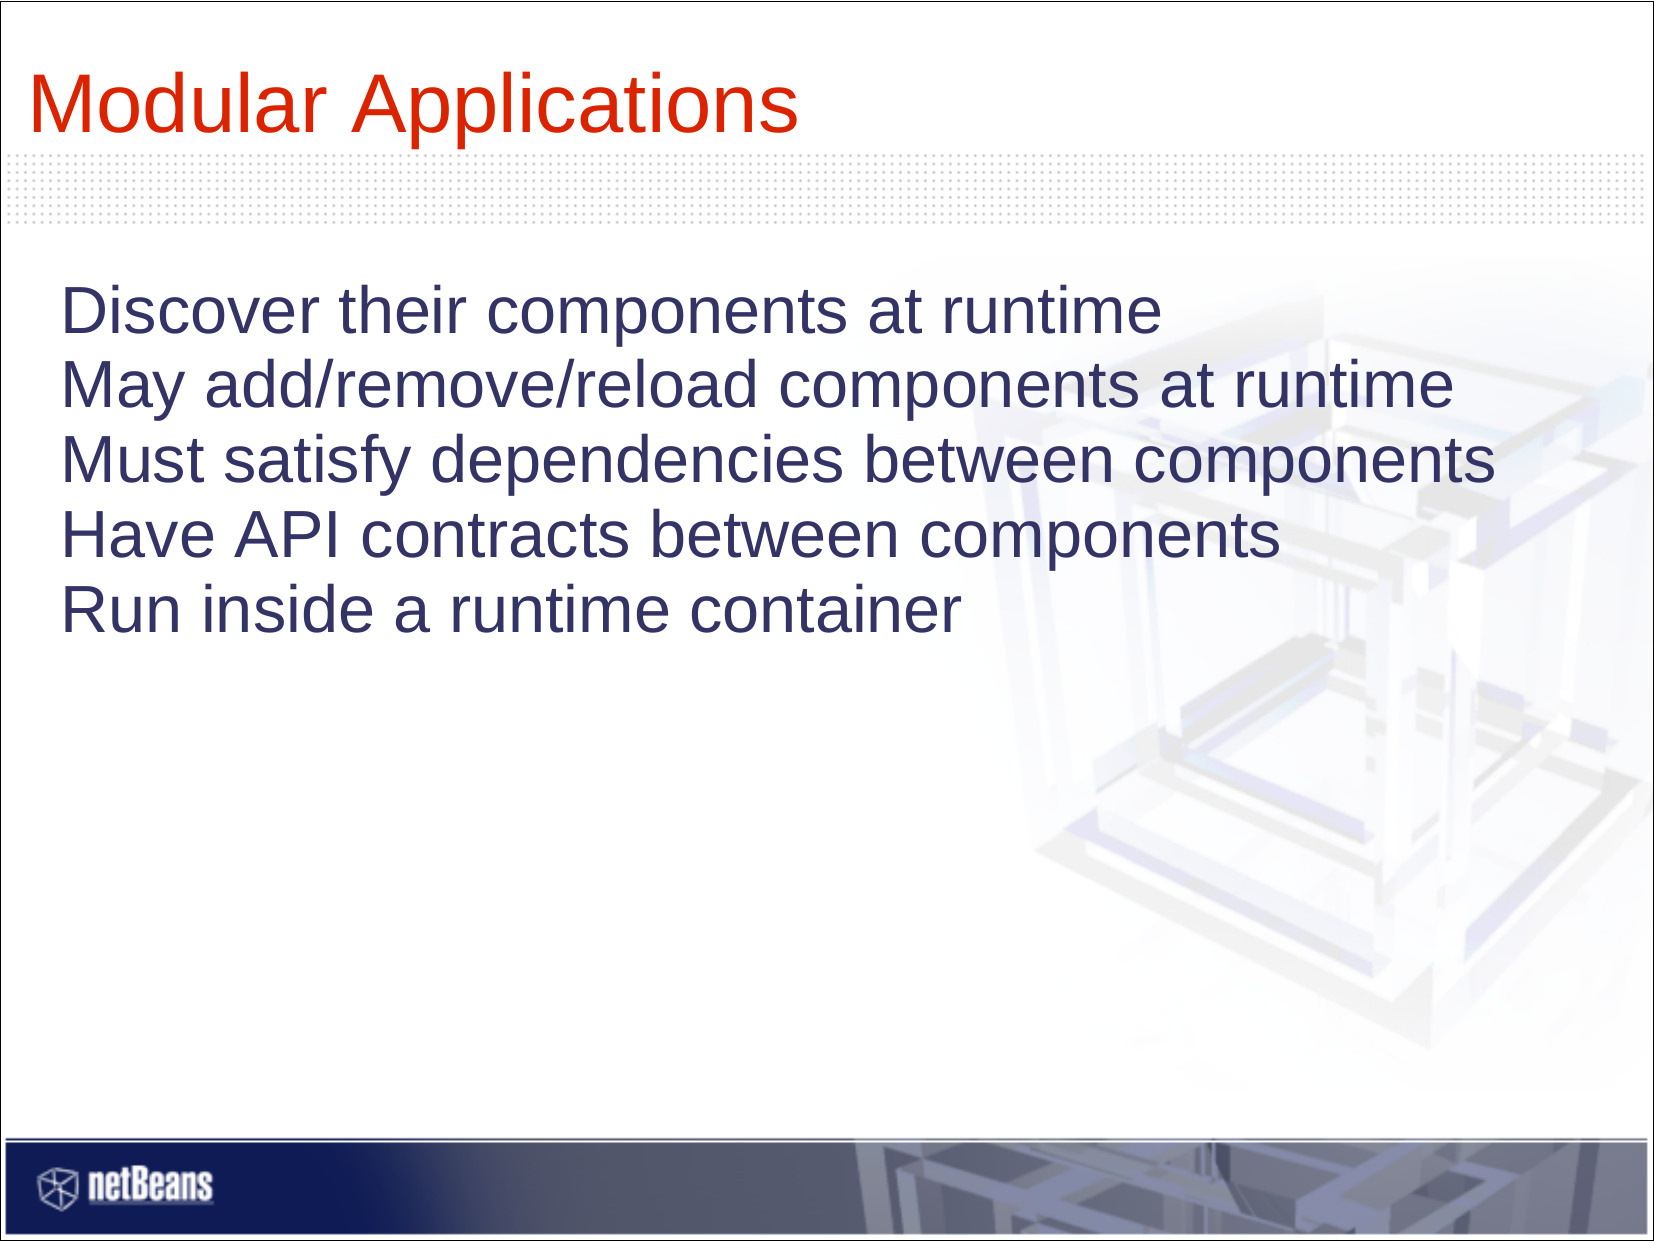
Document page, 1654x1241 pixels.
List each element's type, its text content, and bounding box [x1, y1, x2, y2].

picture [1, 2, 1653, 1240]
list Discover their components at runtime May add/remove/reload components at runtime Must satisfy dependencies between components Have API contracts between components Run inside a runtime container [60, 272, 1571, 1127]
title Modular Applications [27, 0, 1627, 208]
